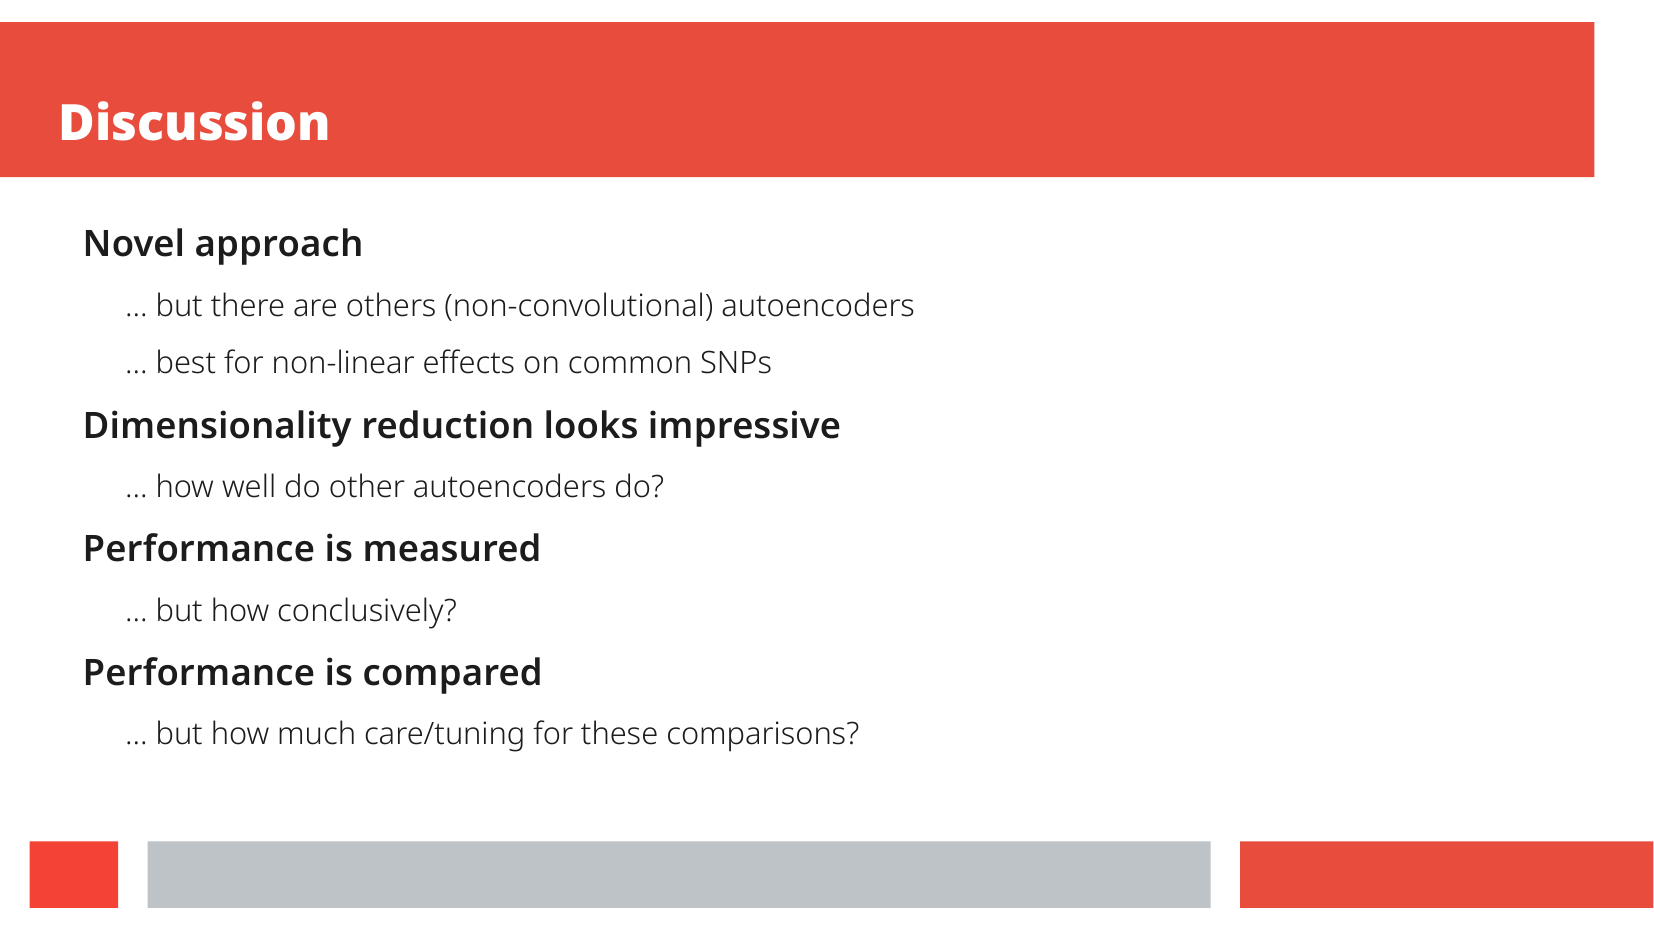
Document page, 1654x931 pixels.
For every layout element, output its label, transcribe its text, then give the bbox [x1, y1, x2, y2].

list Novel approach … but there are others (non-convolutional) autoencoders … best for non-linear effects on common SNPs Dimensionality reduction looks impressive … how well do other autoencoders do? Performance is measured … but how conclusively? Performance is compared … but how much care/tuning for these comparisons? [82, 217, 1571, 758]
title Discussion [59, 44, 1595, 156]
